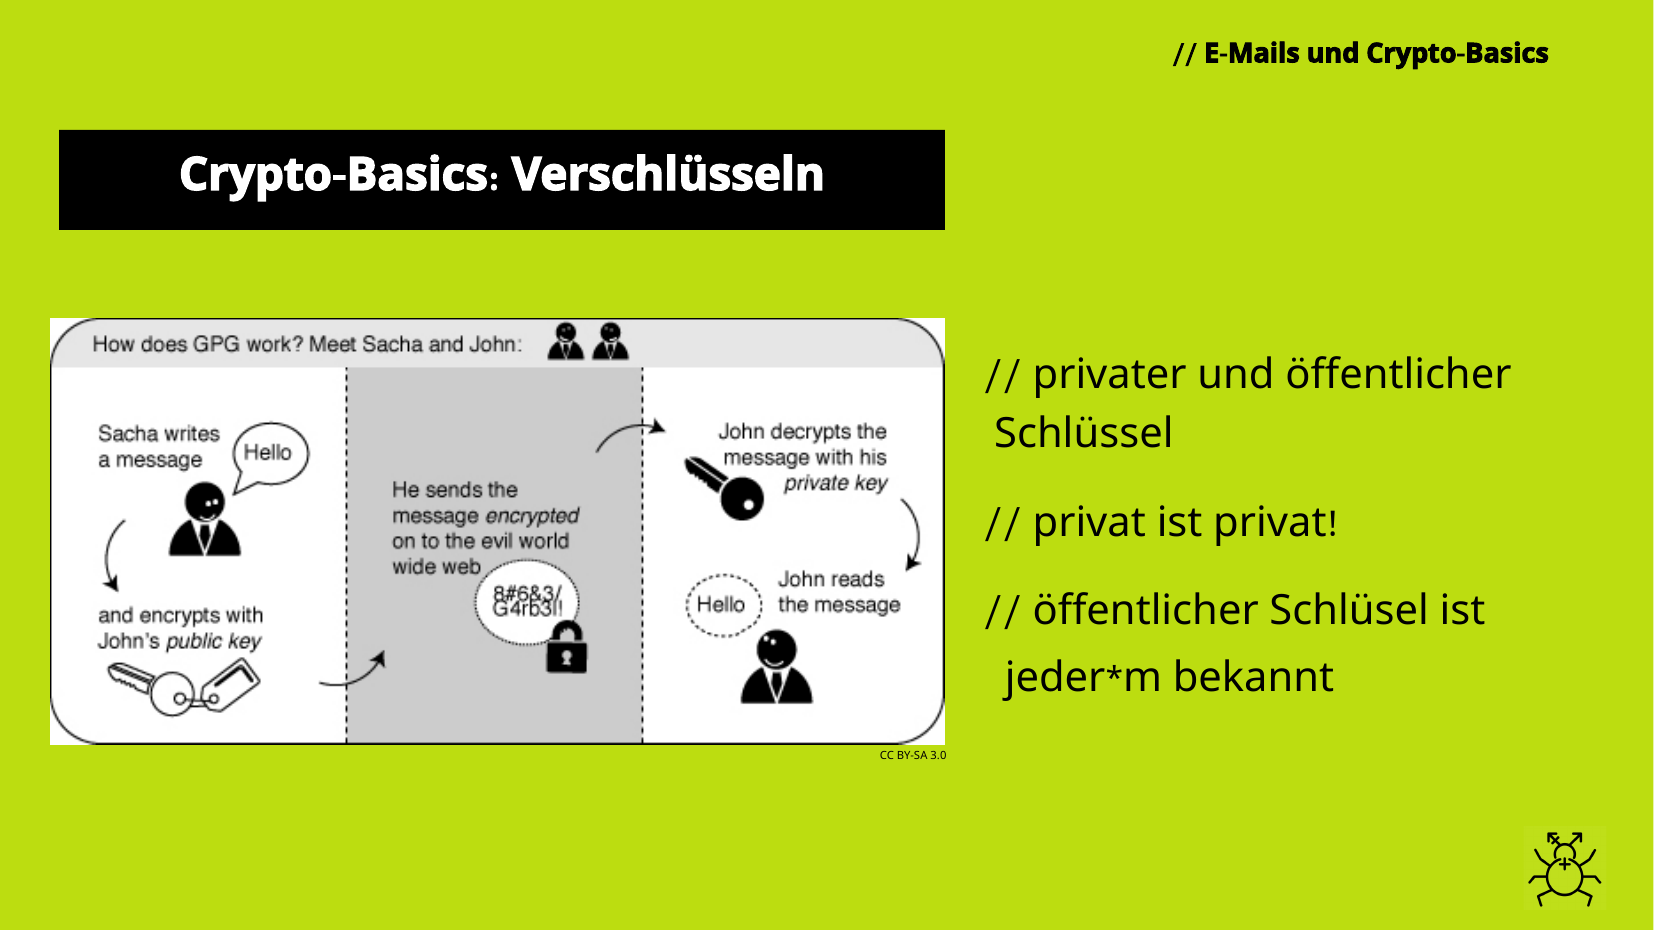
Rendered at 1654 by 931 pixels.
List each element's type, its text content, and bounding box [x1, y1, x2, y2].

picture [50, 318, 945, 745]
text_box // E-Mails und Crypto-Basics [1157, 24, 1630, 83]
title Crypto-Basics: Verschlüsseln [59, 129, 945, 230]
text_box // privater und öffentlicher Schlüssel // privat ist privat! // öffentlicher Schlüsel ist jeder*m bekannt [968, 342, 1583, 733]
picture [1523, 826, 1607, 910]
text_box CC BY-SA 3.0 [862, 739, 969, 792]
